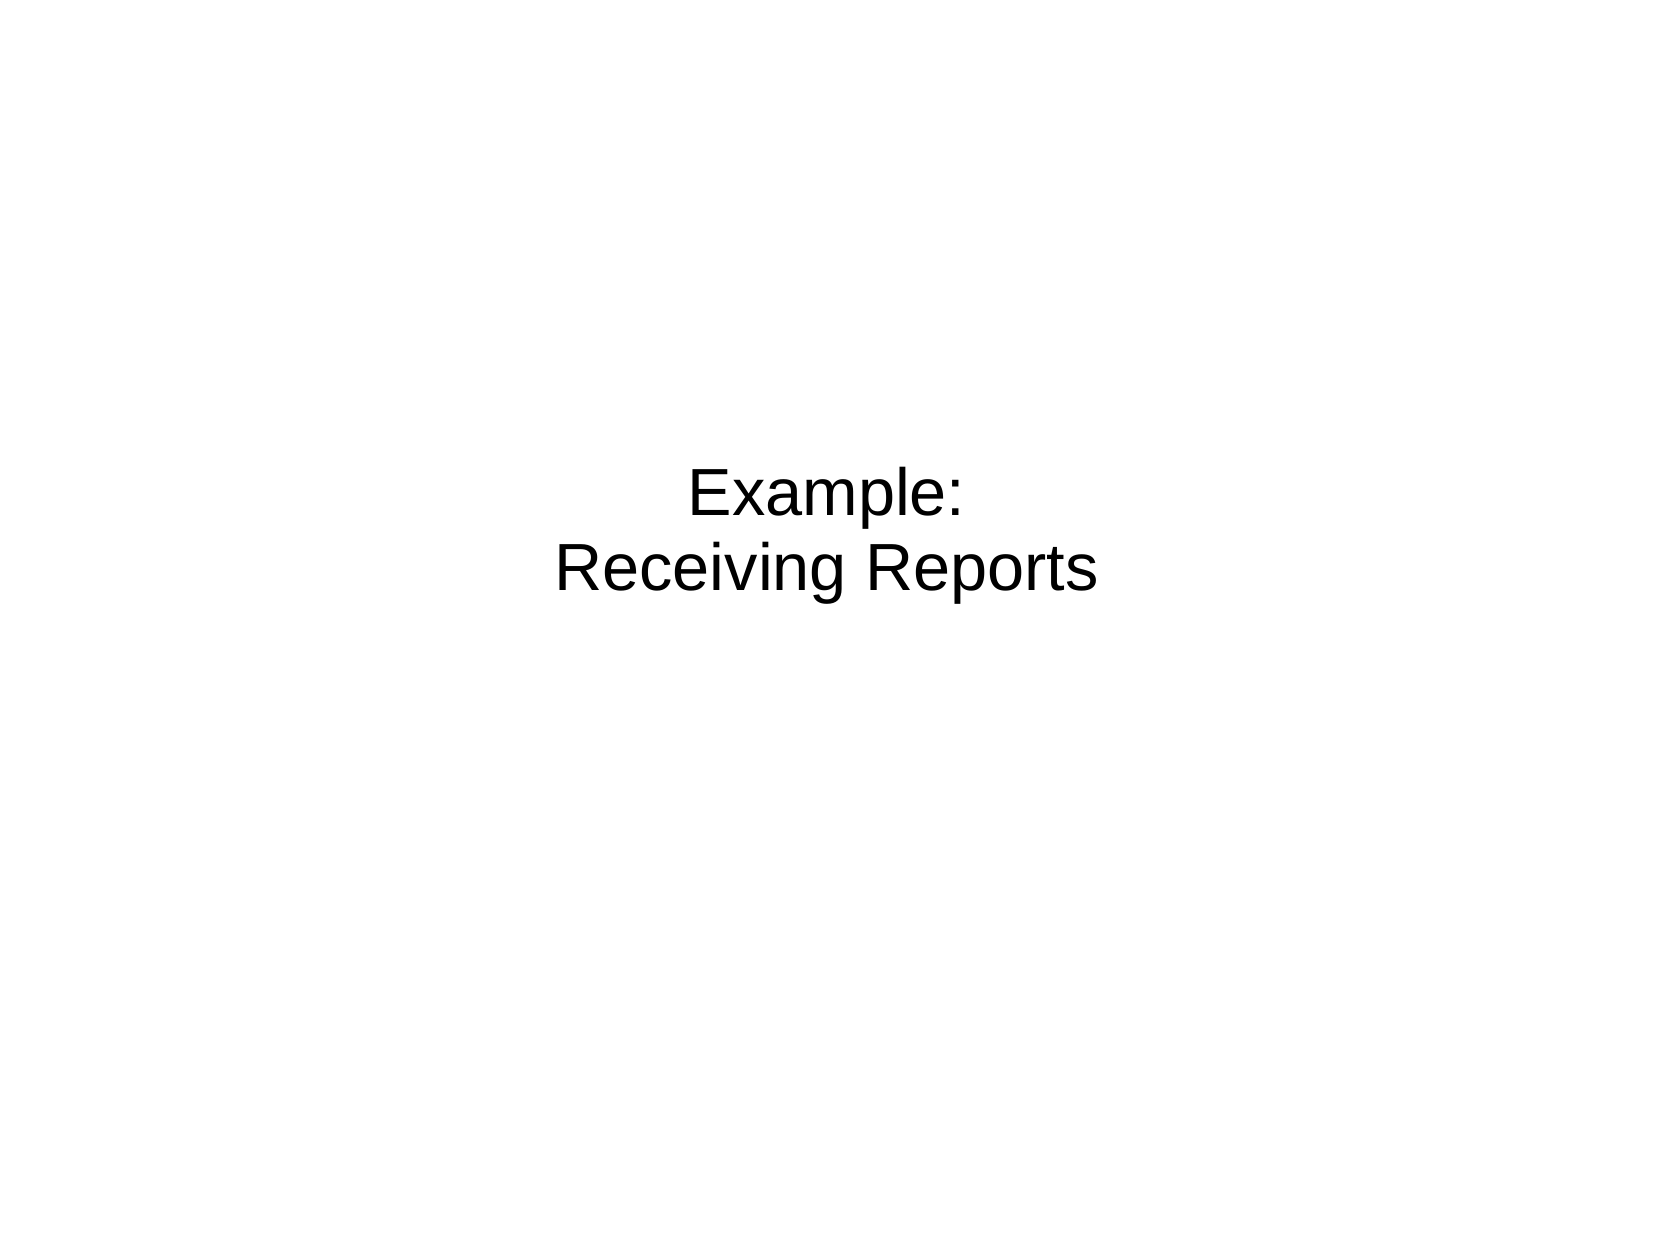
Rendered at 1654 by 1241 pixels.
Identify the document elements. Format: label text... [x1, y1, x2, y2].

subtitle Example: Receiving Reports [82, 49, 1571, 1010]
